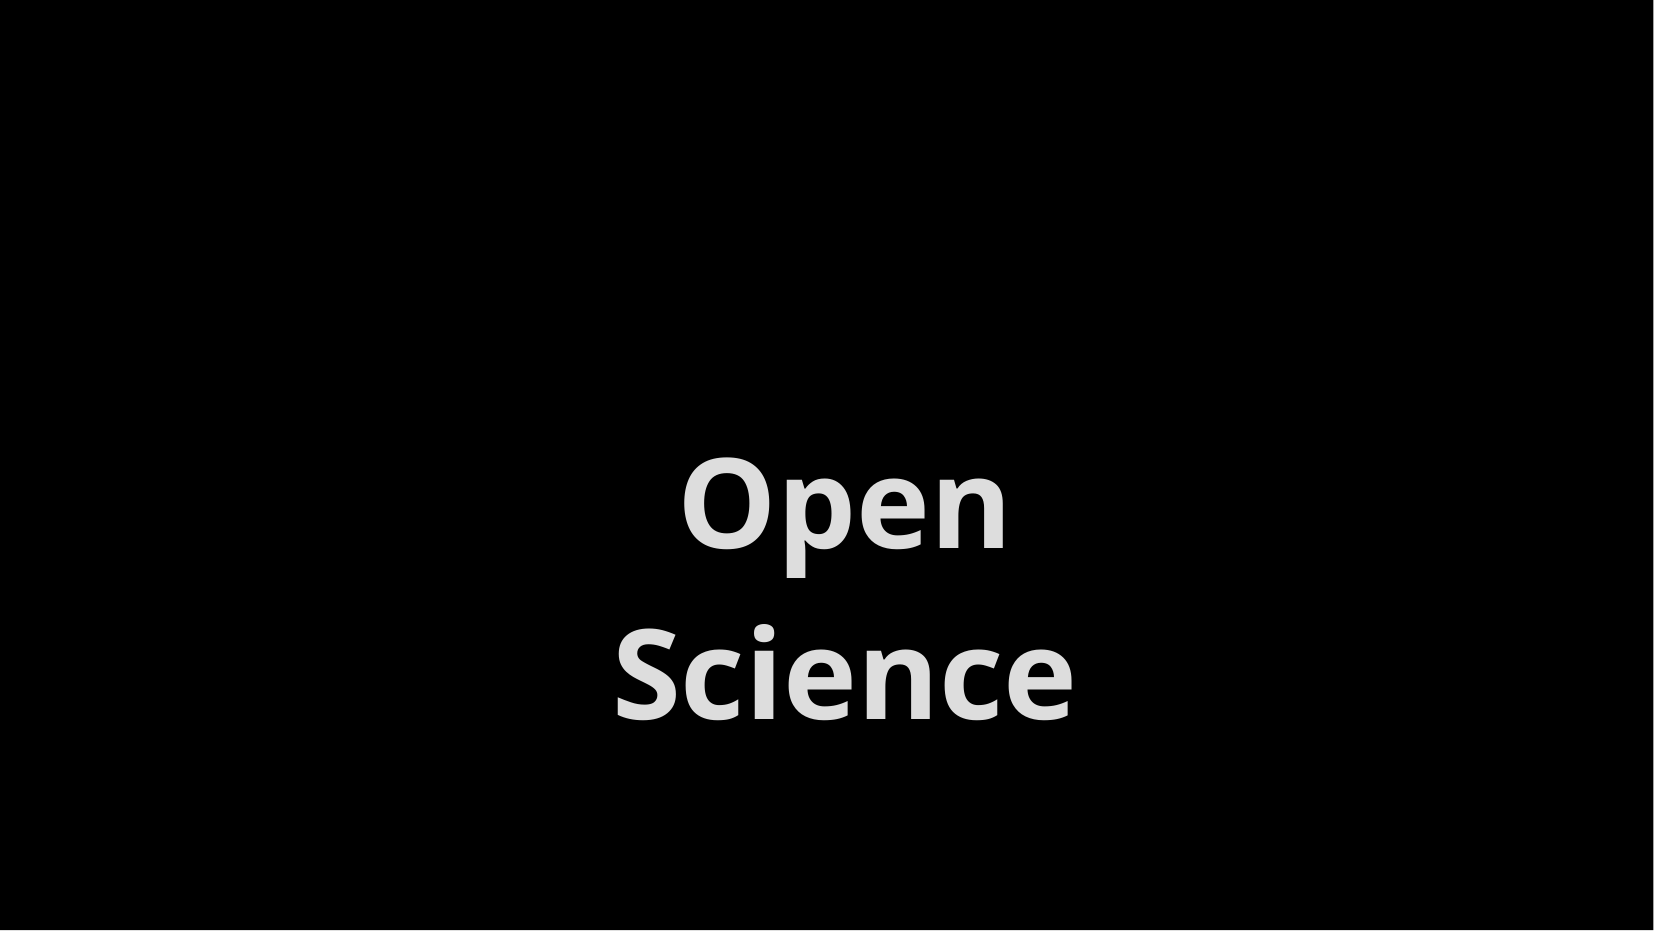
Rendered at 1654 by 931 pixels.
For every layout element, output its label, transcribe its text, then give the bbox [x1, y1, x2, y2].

text_box [0, 0, 1654, 931]
text_box Open Science [439, 407, 1252, 673]
